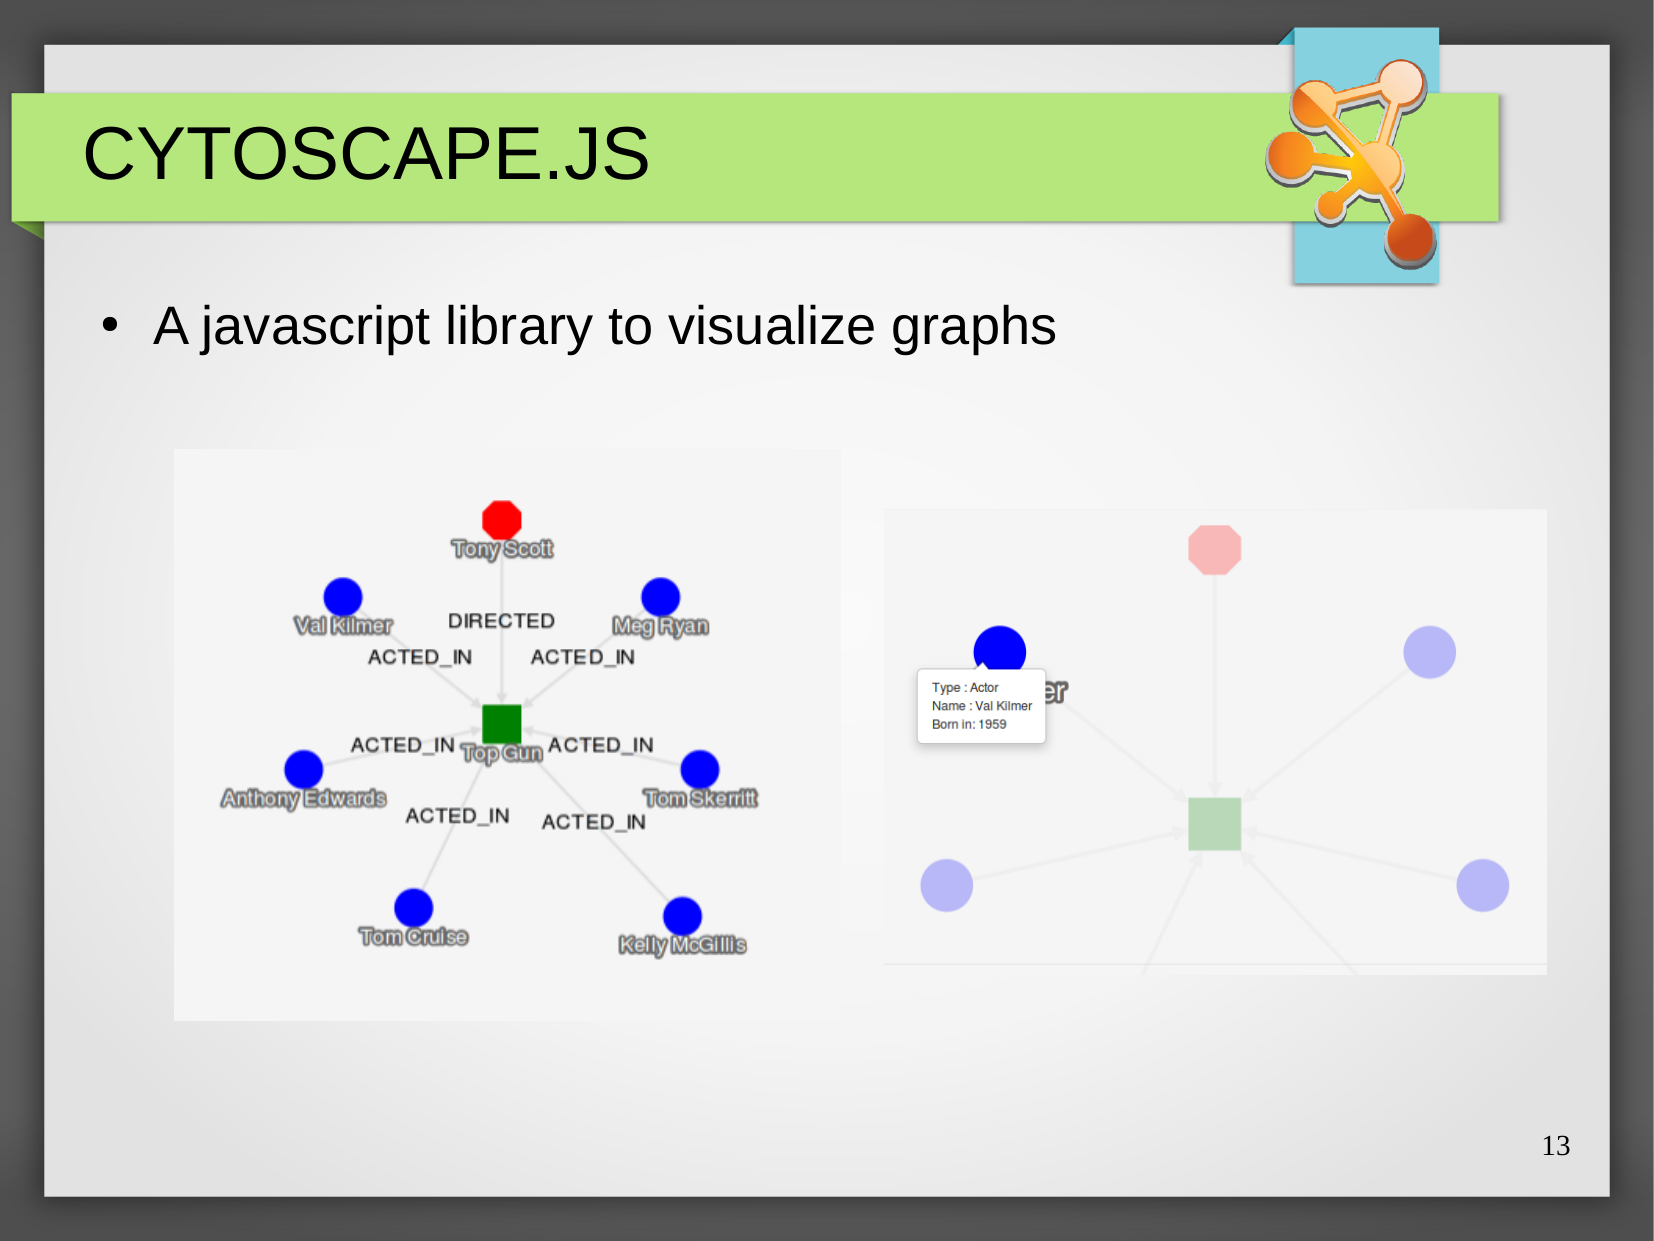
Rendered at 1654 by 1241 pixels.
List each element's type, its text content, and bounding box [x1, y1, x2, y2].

list A javascript library to visualize graphs [82, 295, 1571, 1015]
title CYTOSCAPE.JS [82, 94, 1245, 213]
picture [0, 0, 1654, 1241]
